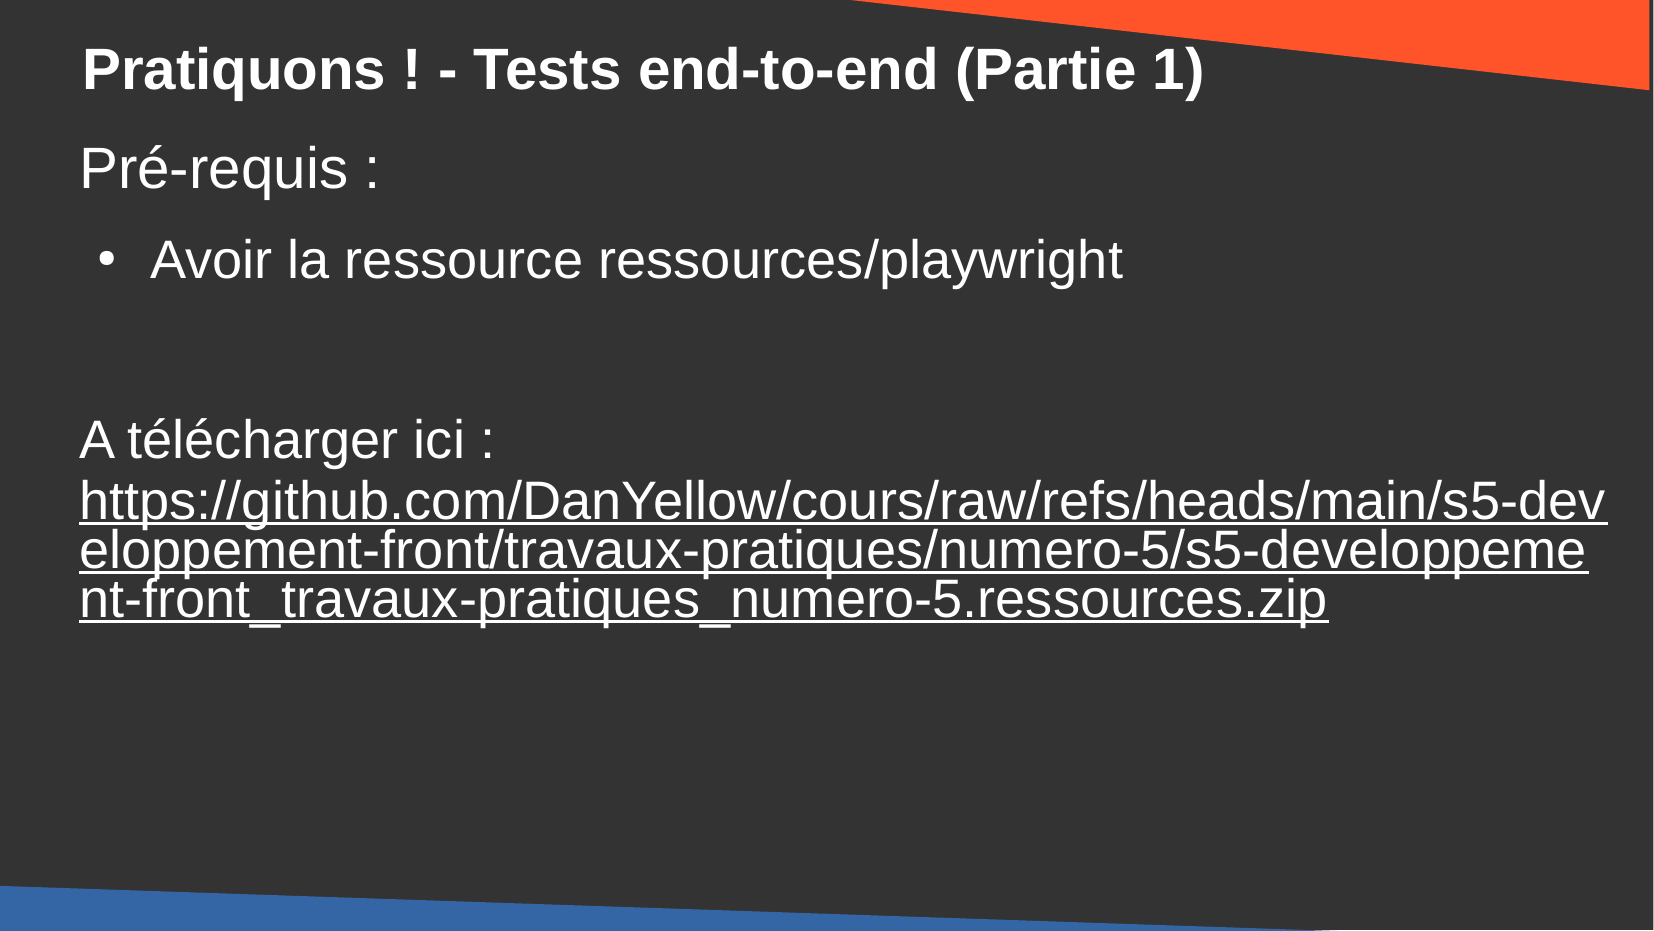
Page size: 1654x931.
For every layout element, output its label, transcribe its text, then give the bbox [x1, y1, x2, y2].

text_box [0, 885, 1337, 931]
list Pré-requis : Avoir la ressource ressources/playwright A télécharger ici : https://github.com/DanYellow/cours/raw/refs/heads/main/s5-developpement-front/travaux-pratiques/numero-5/s5-developpement-front_travaux-pratiques_numero-5.ressources.zip [79, 135, 1619, 721]
text_box [850, 0, 1650, 91]
title Pratiquons ! - Tests end-to-end (Partie 1) [82, 37, 1571, 114]
